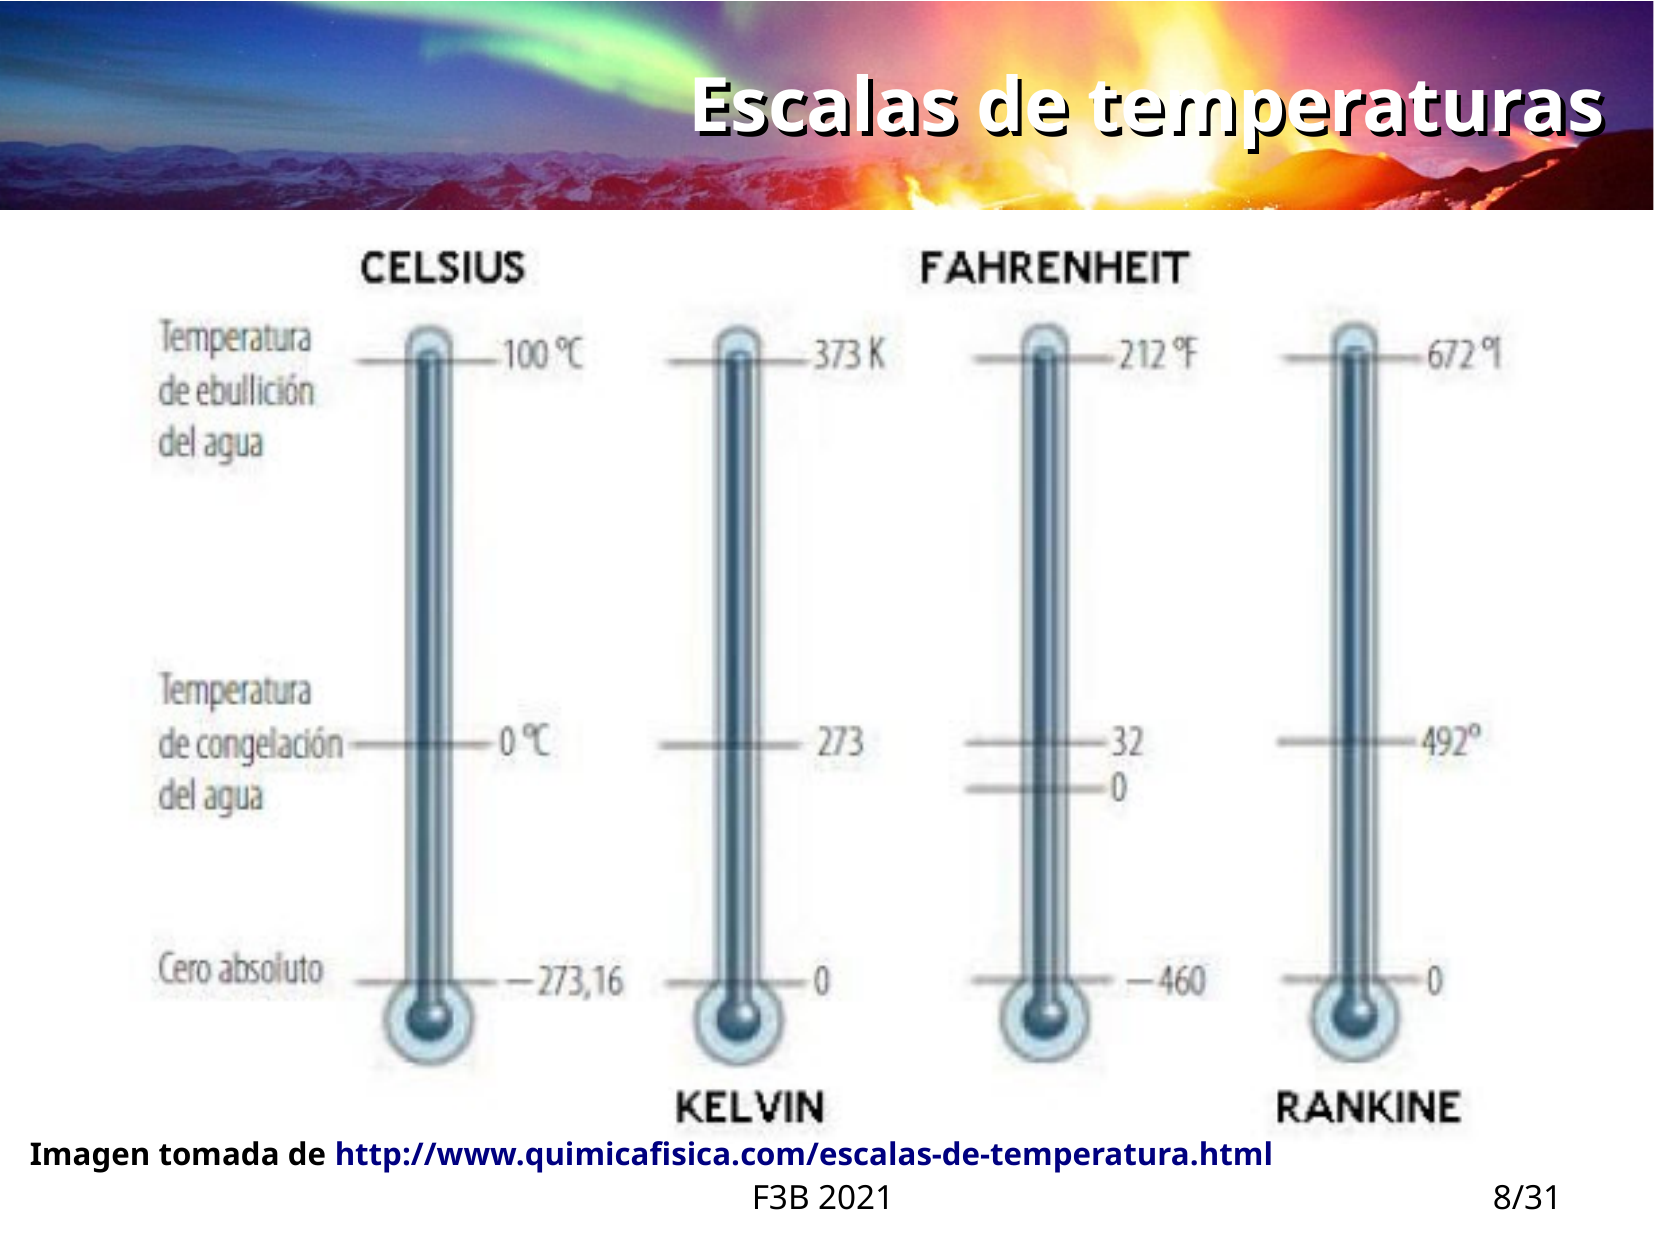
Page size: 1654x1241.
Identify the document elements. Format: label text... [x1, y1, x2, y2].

picture [109, 225, 1524, 1144]
title Escalas de temperaturas [45, 15, 1606, 191]
text_box Imagen tomada de http://www.quimicafisica.com/escalas-de-temperatura.html [15, 1125, 1432, 1179]
picture [0, 1, 1654, 210]
